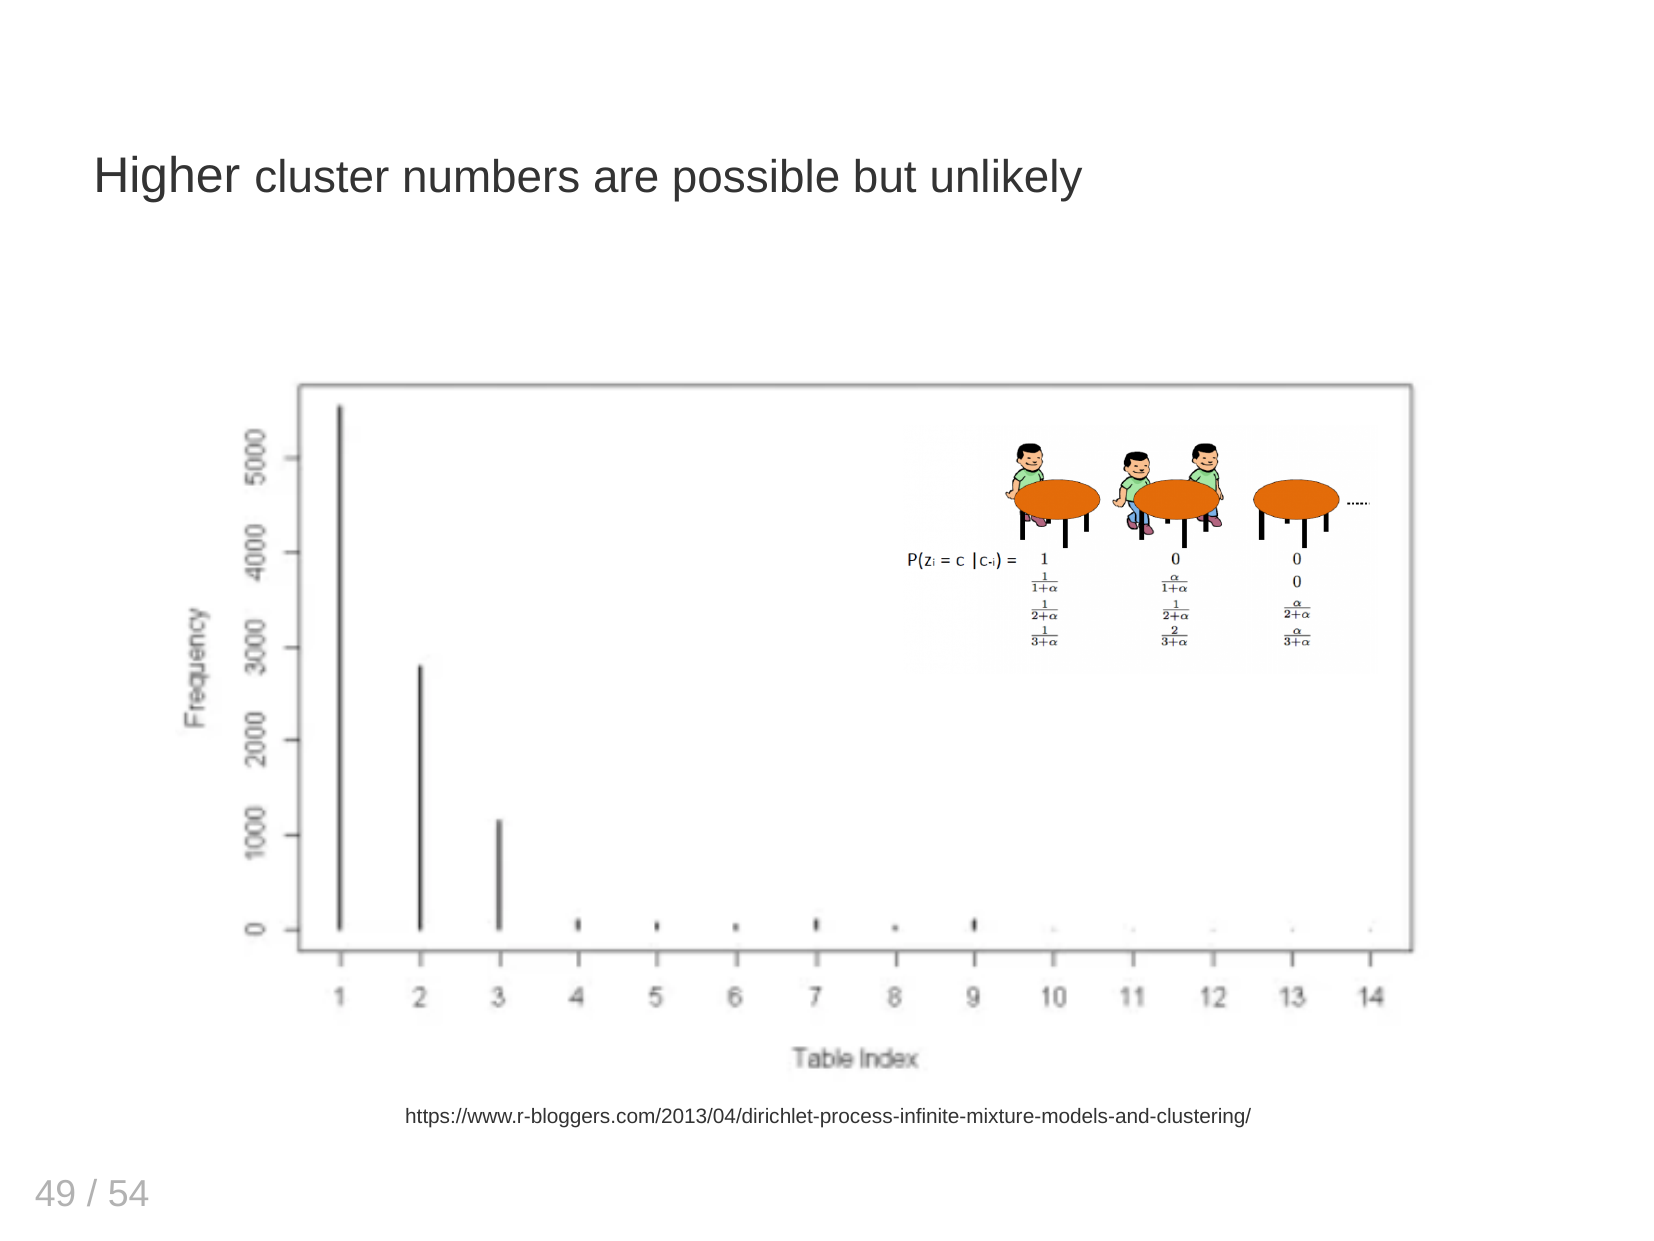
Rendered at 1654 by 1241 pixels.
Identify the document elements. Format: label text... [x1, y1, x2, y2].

picture [169, 346, 1455, 1151]
text_box <number> / 54 [20, 1165, 315, 1226]
text_box https://www.r-bloggers.com/2013/04/dirichlet-process-infinite-mixture-models-and-clustering/ [390, 1097, 1311, 1138]
title Higher cluster numbers are possible but unlikely [93, 95, 1204, 256]
